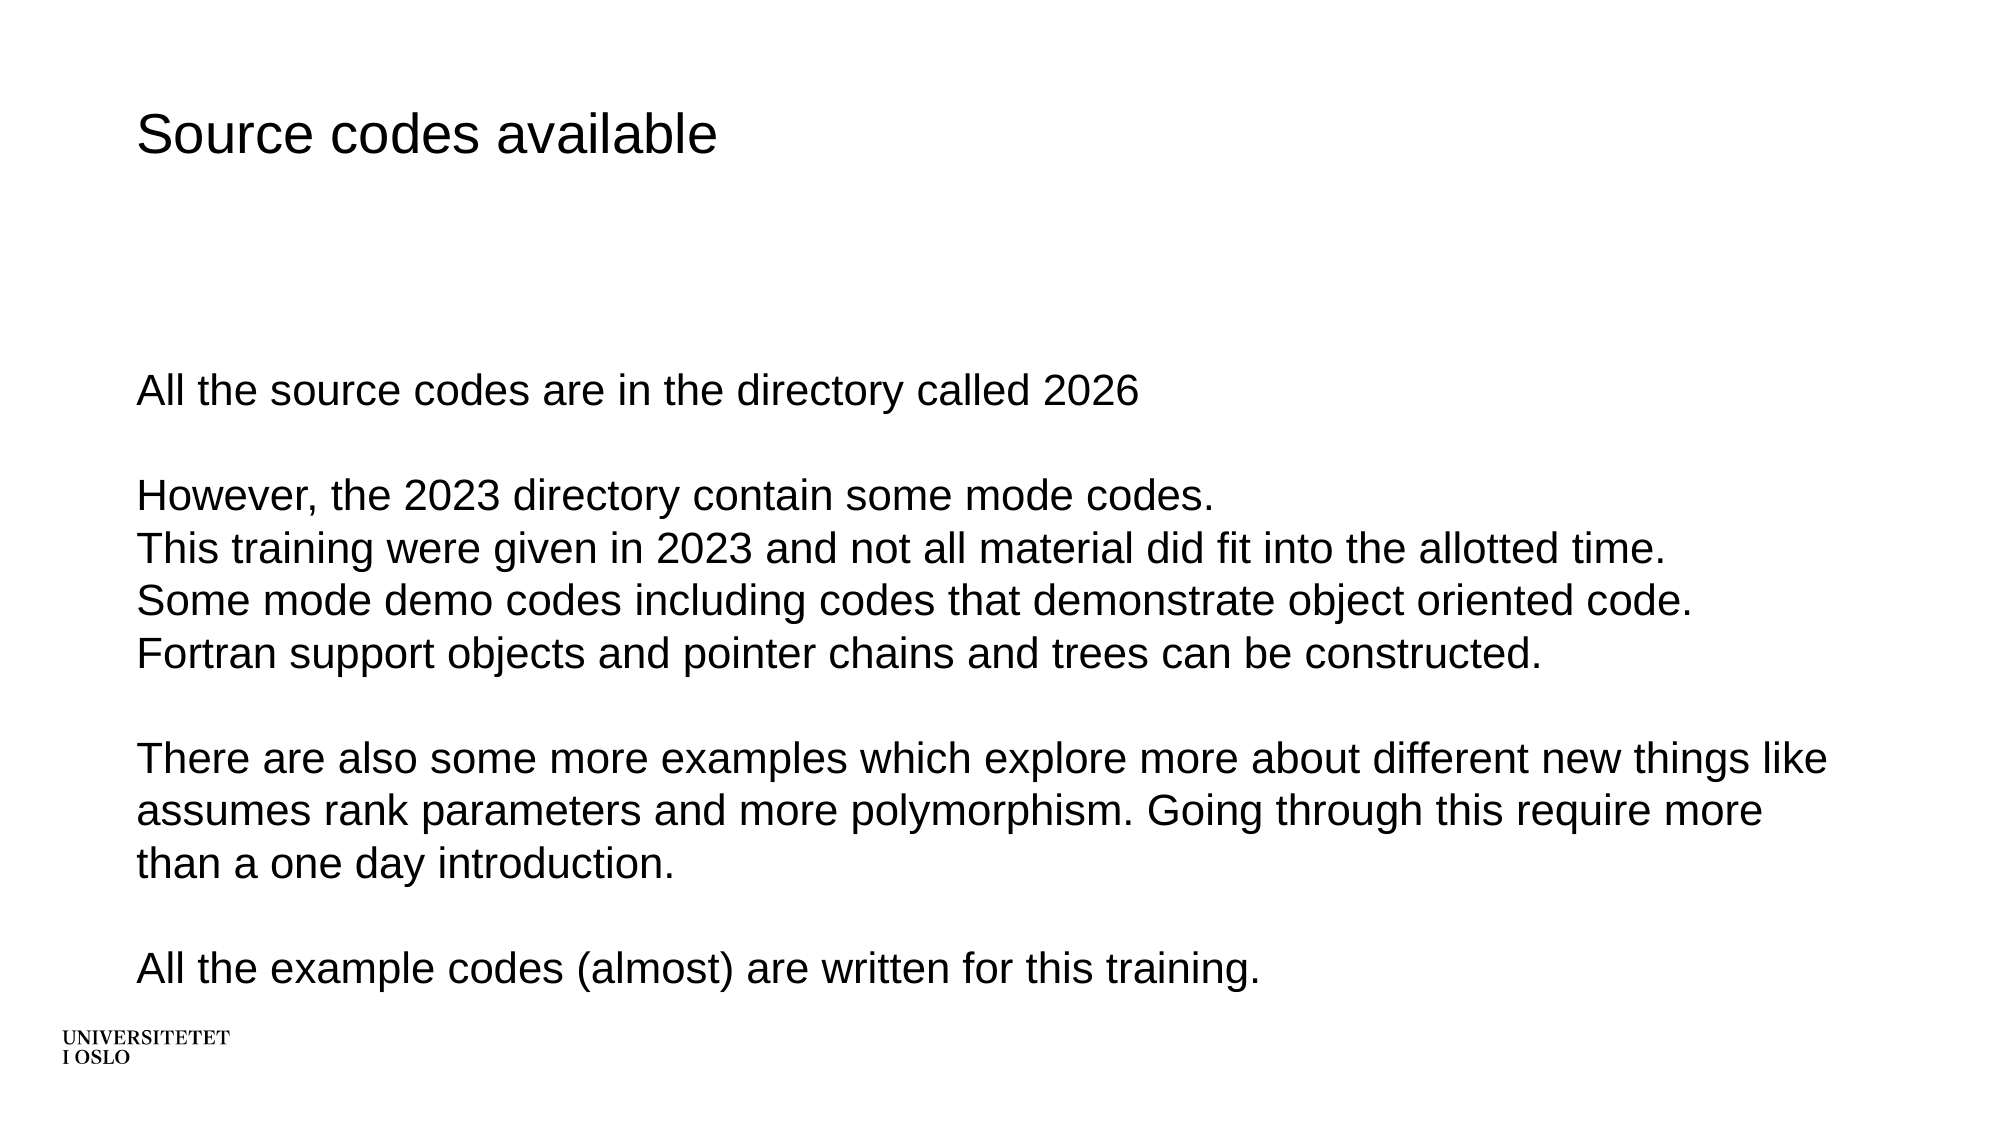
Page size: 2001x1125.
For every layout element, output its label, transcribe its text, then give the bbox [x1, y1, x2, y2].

list All the source codes are in the directory called 2026 However, the 2023 directory contain some mode codes. This training were given in 2023 and not all material did fit into the allotted time. Some mode demo codes including codes that demonstrate object oriented code. Fortran support objects and pointer chains and trees can be constructed. There are also some more examples which explore more about different new things like assumes rank parameters and more polymorphism. Going through this require more than a one day introduction. All the example codes (almost) are written for this training. [136, 362, 1962, 1016]
title Source codes available [136, 97, 1862, 257]
picture [62, 1030, 230, 1064]
